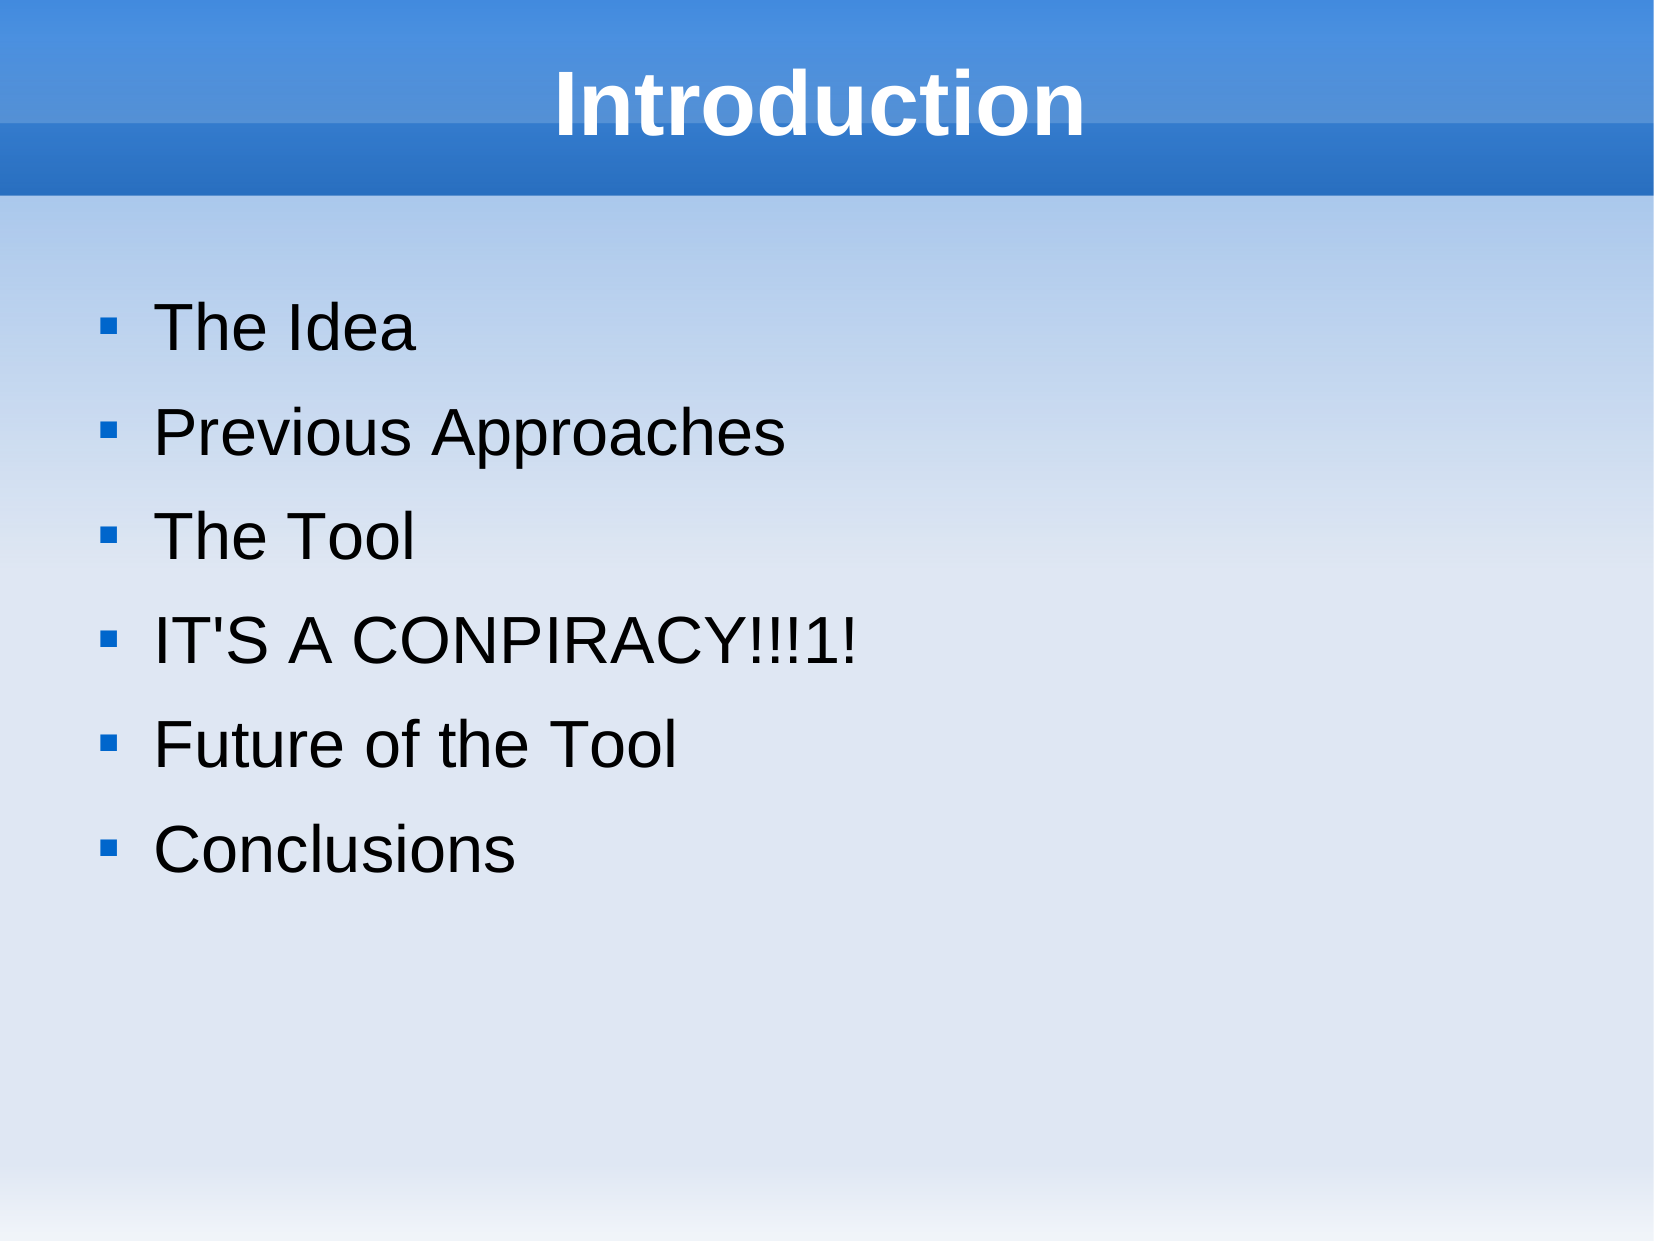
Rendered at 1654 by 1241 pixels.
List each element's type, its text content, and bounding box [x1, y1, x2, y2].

title Introduction [76, 0, 1565, 208]
list The Idea Previous Approaches The Tool IT'S A CONPIRACY!!!1! Future of the Tool Conclusions [82, 290, 1571, 1109]
picture [0, 0, 1654, 1241]
